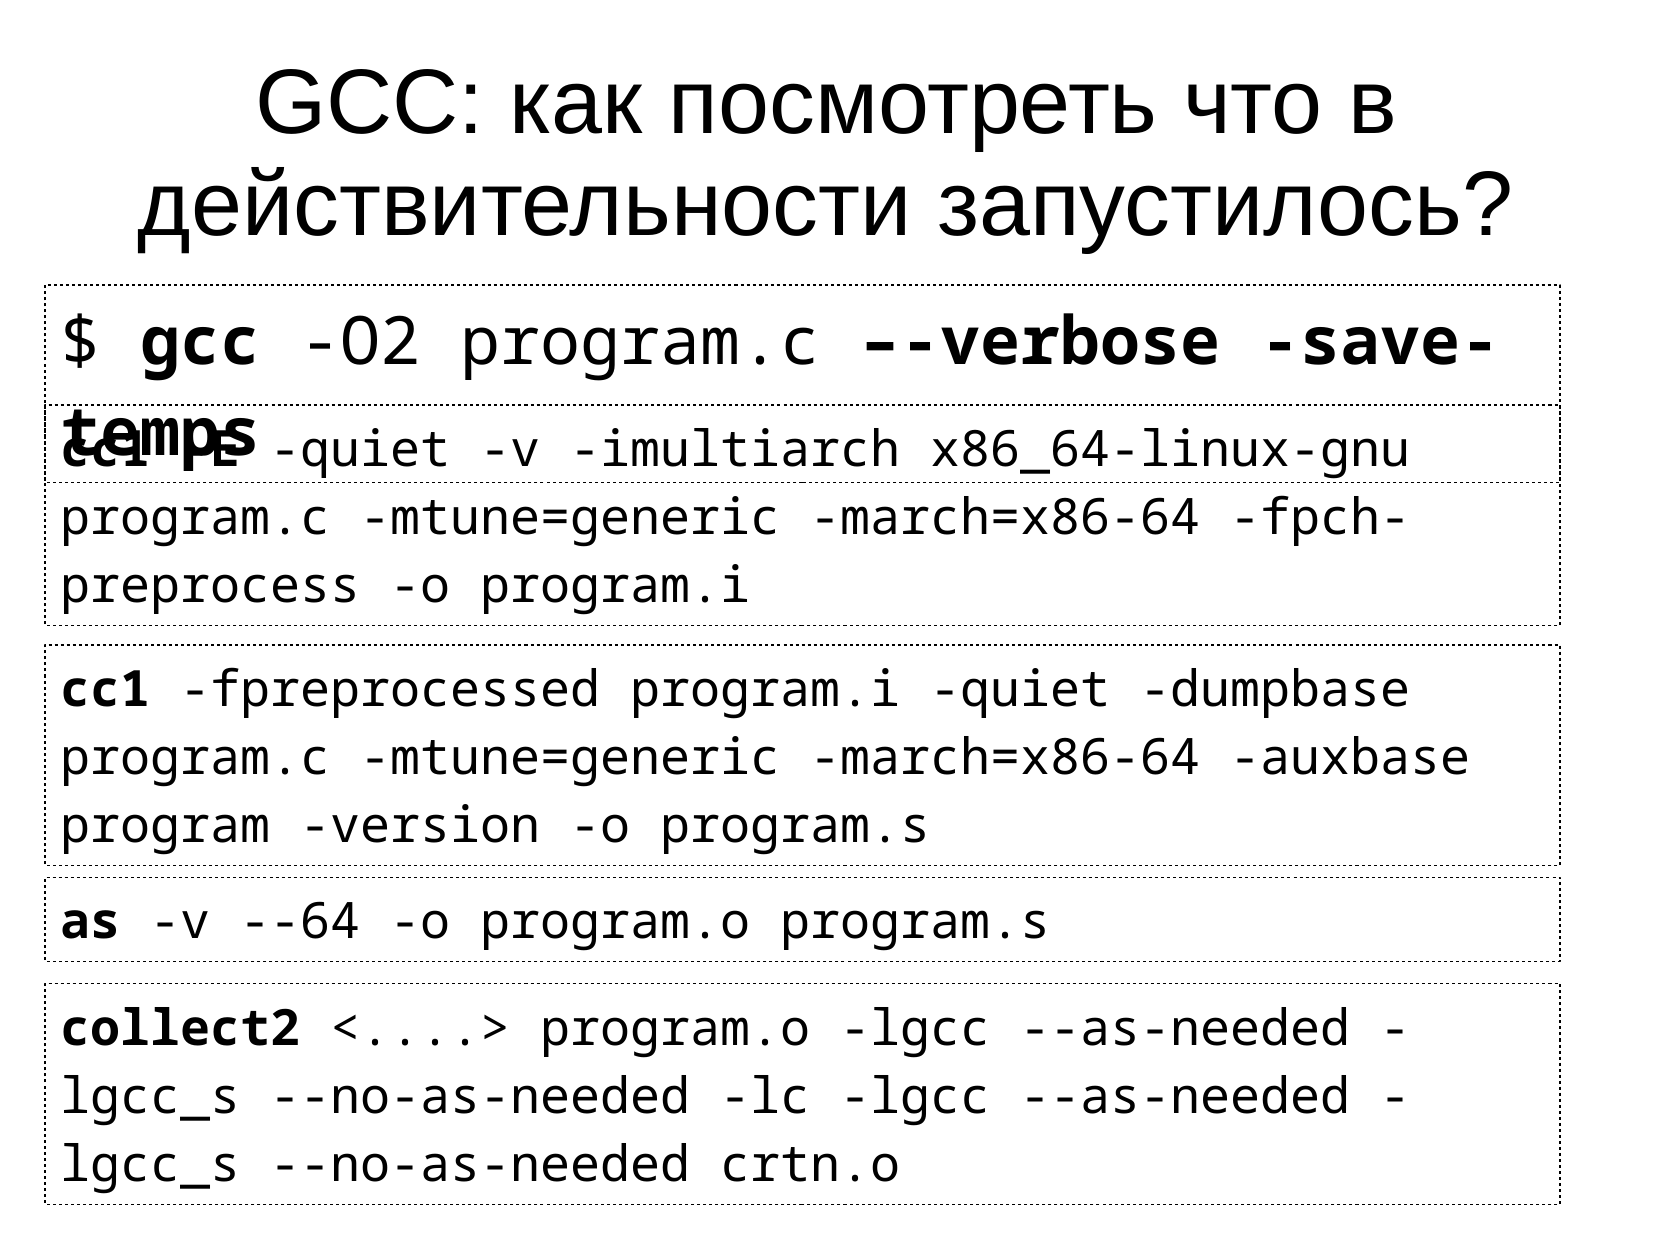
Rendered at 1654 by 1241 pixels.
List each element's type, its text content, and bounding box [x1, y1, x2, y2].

text_box collect2 <....> program.o -lgcc --as-needed -lgcc_s --no-as-needed -lc -lgcc --as-needed -lgcc_s --no-as-needed crtn.o [45, 983, 1561, 1201]
title GCC: как посмотреть что в действительности запустилось? [82, 49, 1571, 257]
text_box cc1 -E -quiet -v -imultiarch x86_64-linux-gnu program.c -mtune=generic -march=x86-64 -fpch-preprocess -o program.i [45, 405, 1561, 622]
text_box as -v --64 -o program.o program.s [45, 877, 1561, 961]
text_box cc1 -fpreprocessed program.i -quiet -dumpbase program.c -mtune=generic -march=x86-64 -auxbase program -version -o program.s [45, 645, 1561, 862]
text_box $ gcc -O2 program.c –-verbose -save-temps [45, 285, 1561, 391]
